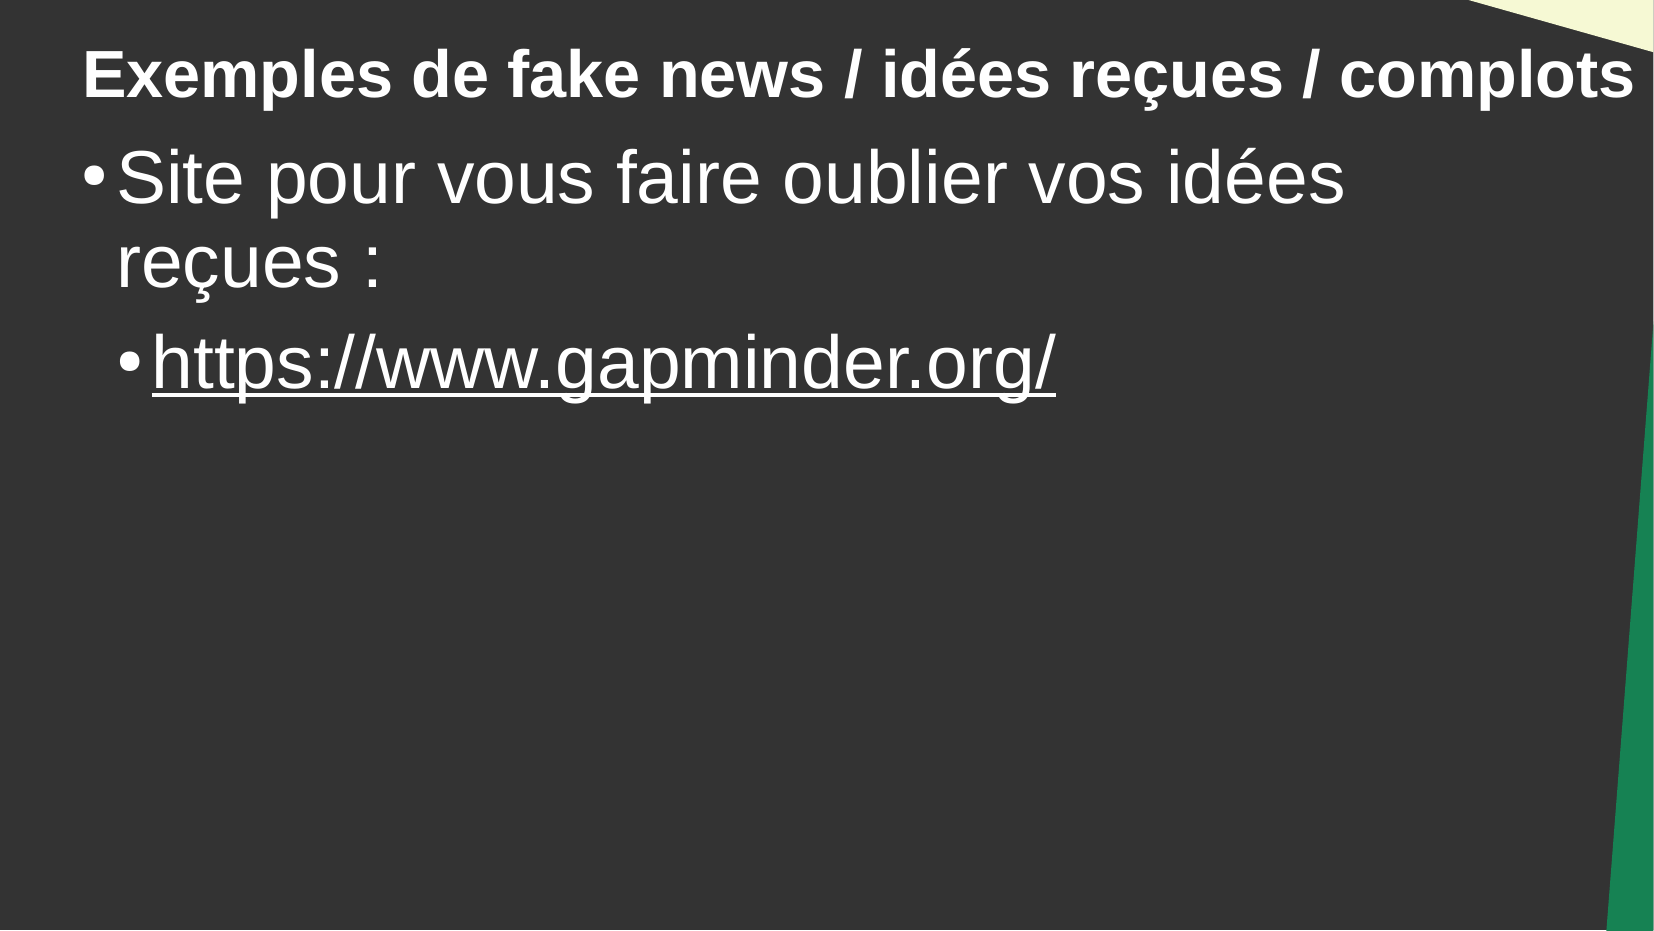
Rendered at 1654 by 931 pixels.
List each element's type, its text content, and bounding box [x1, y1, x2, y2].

text_box [1606, 314, 1654, 931]
list Site pour vous faire oublier vos idées reçues : https://www.gapminder.org/ [80, 135, 1560, 762]
text_box [1468, 0, 1654, 53]
title Exemples de fake news / idées reçues / complots [82, 37, 1642, 119]
